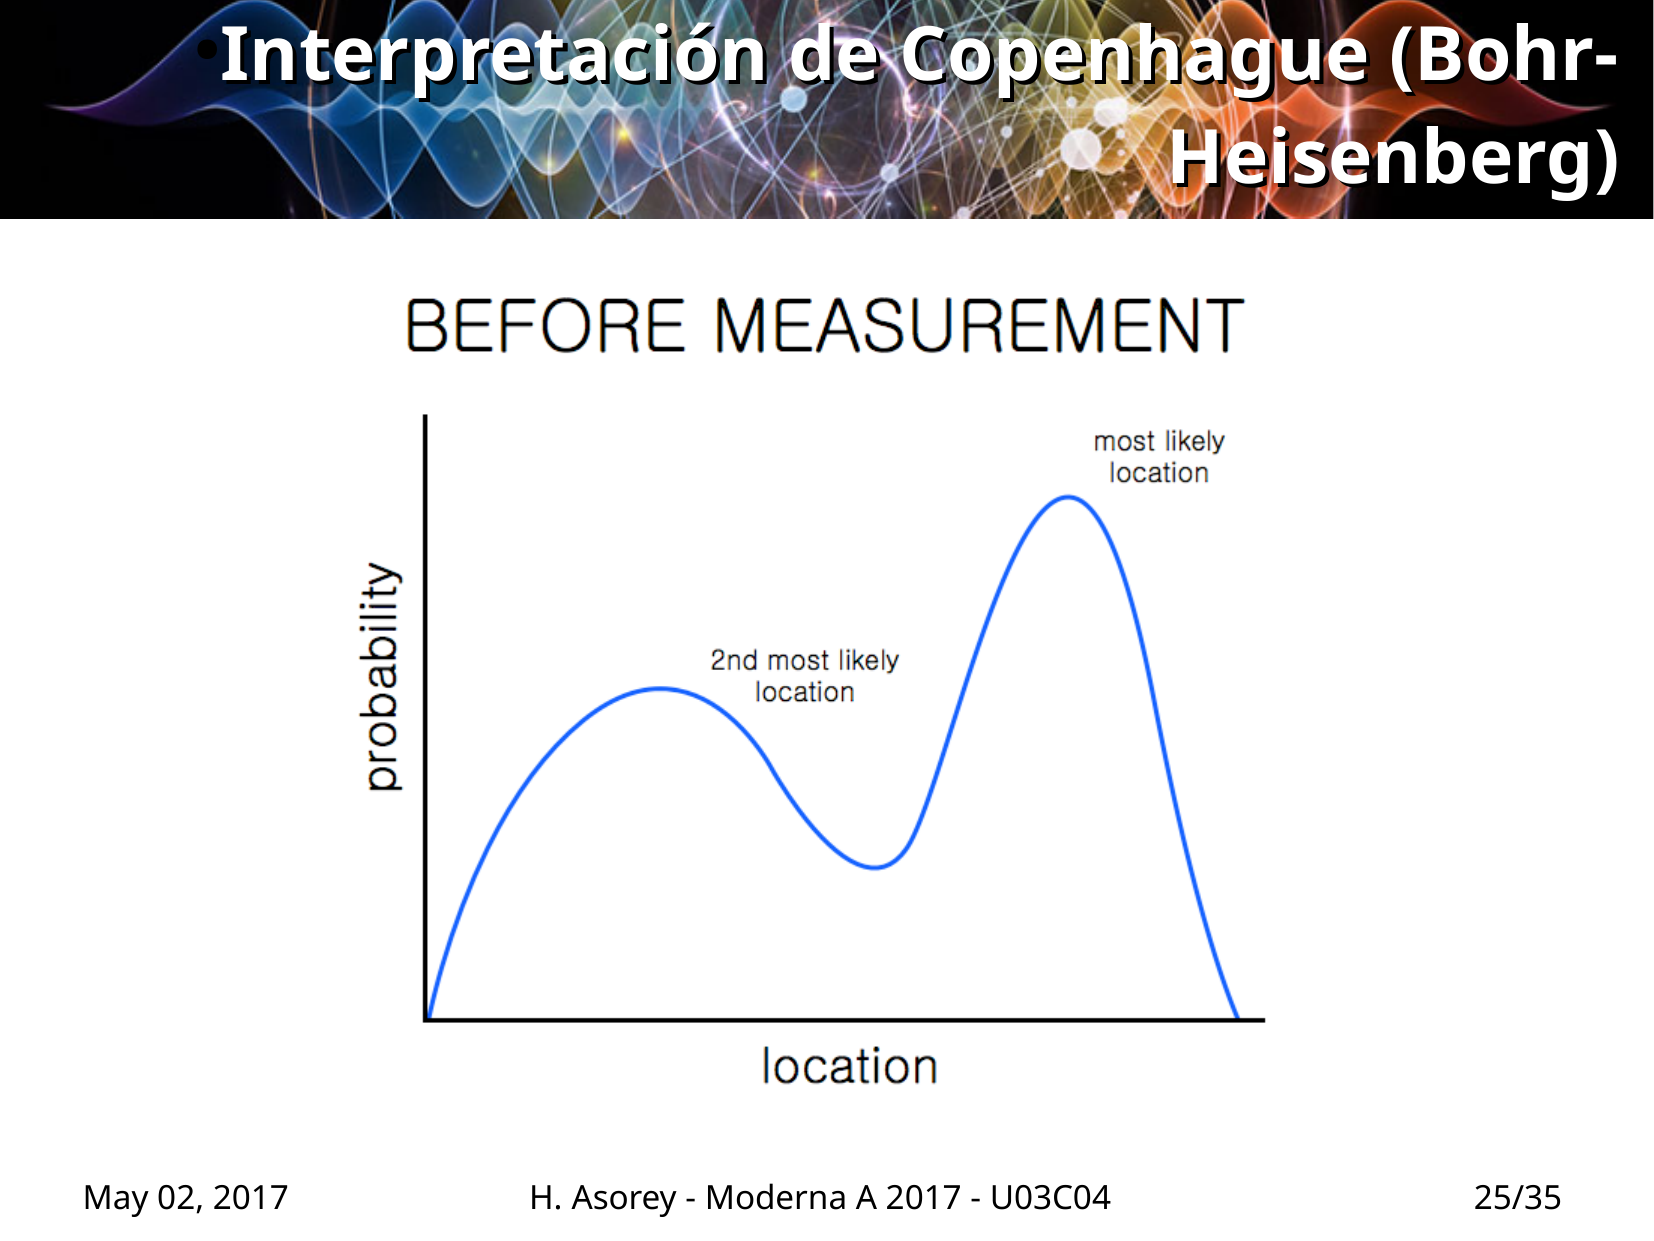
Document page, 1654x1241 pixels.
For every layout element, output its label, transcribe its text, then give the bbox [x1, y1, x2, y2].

picture [225, 254, 1426, 1156]
title Interpretación de Copenhague (Bohr-Heisenberg) [0, 11, 1621, 195]
picture [0, 0, 1654, 219]
